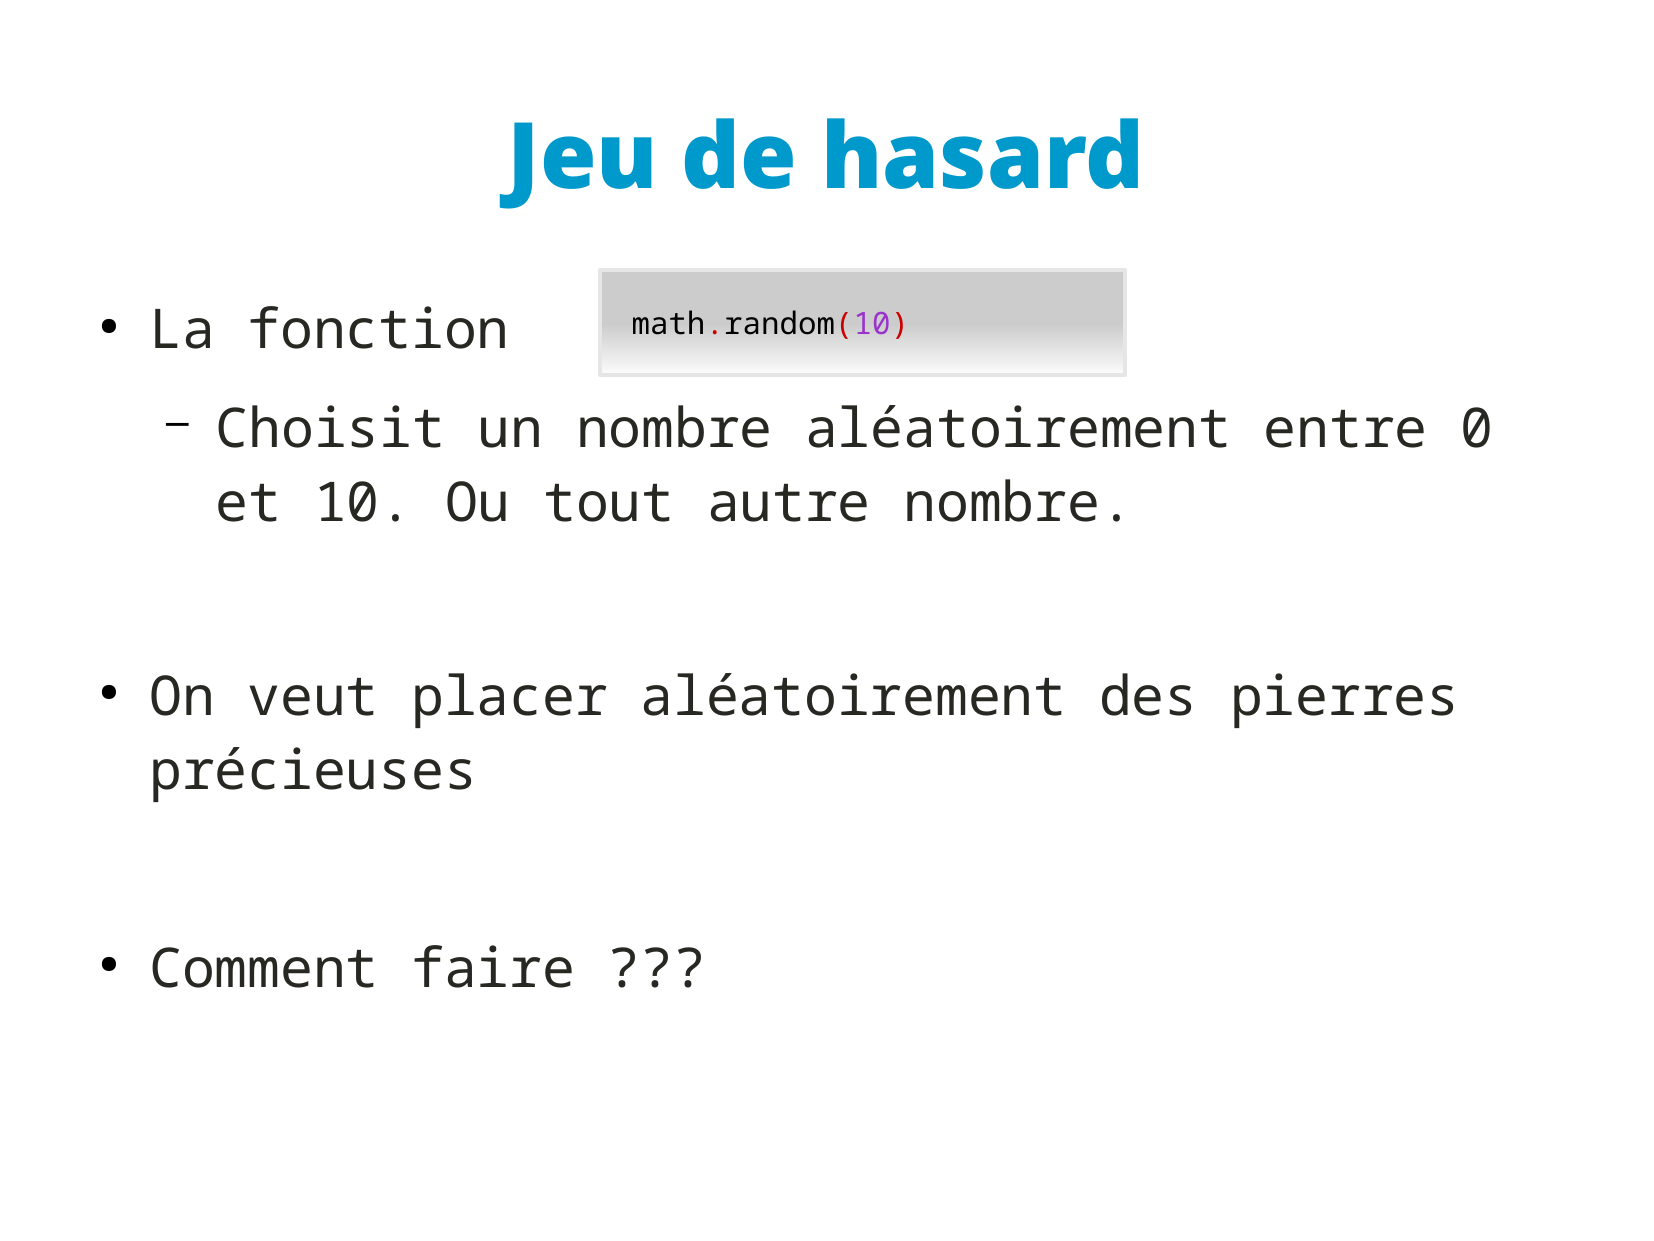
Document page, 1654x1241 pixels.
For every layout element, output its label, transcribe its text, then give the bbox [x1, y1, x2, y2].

list La fonction Choisit un nombre aléatoirement entre 0 et 10. Ou tout autre nombre. On veut placer aléatoirement des pierres précieuses Comment faire ??? [82, 290, 1571, 1010]
title Jeu de hasard [82, 49, 1571, 257]
list math.random(10) [600, 270, 1126, 376]
